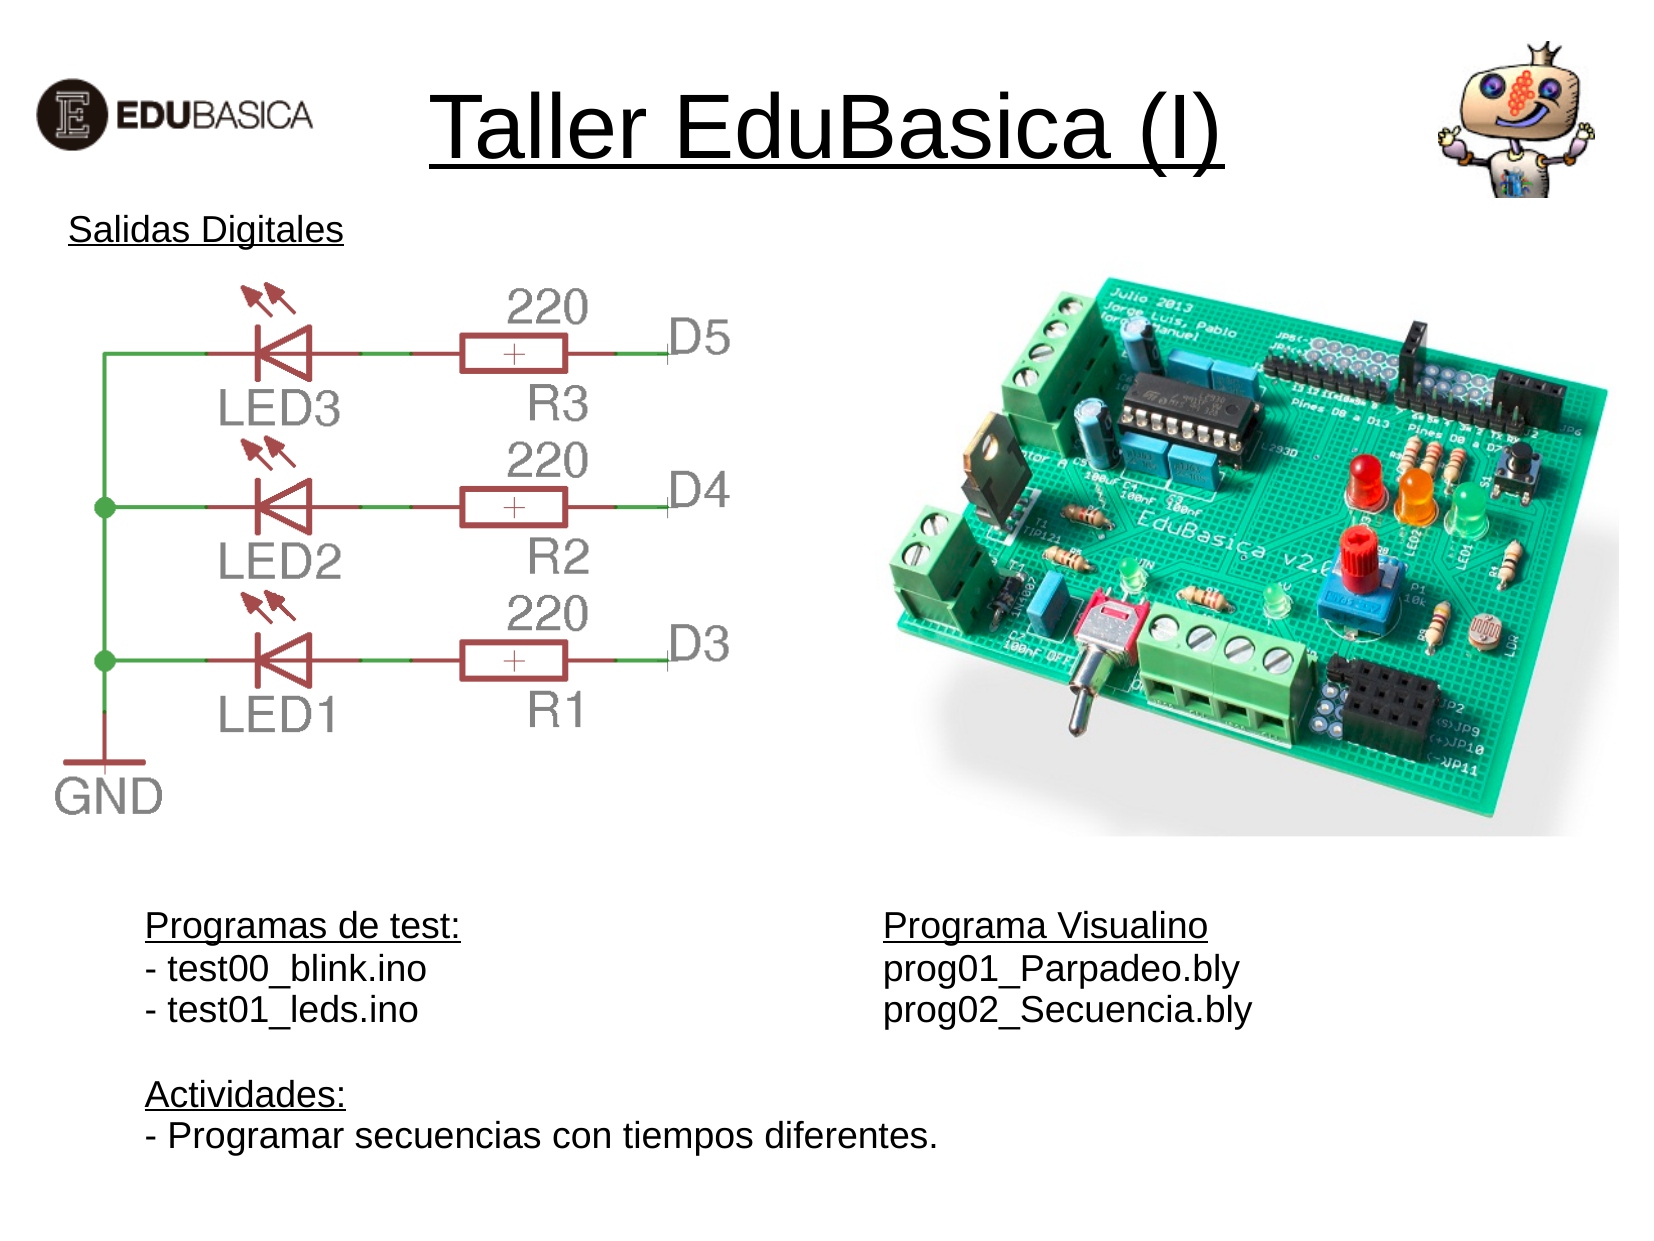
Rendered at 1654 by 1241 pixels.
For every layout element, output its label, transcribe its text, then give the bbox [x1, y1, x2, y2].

title Taller EduBasica (I) [82, 23, 1571, 231]
picture [875, 261, 1619, 839]
text_box Salidas Digitales [53, 200, 360, 258]
picture [41, 268, 780, 829]
picture [35, 77, 316, 154]
text_box Programas de test: Programa Visualino - test00_blink.ino prog01_Parpadeo.bly - test01_leds.ino prog02_Secuencia.bly Actividades: - Programar secuencias con tiempos diferentes. [129, 897, 1560, 1165]
picture [1438, 41, 1595, 198]
